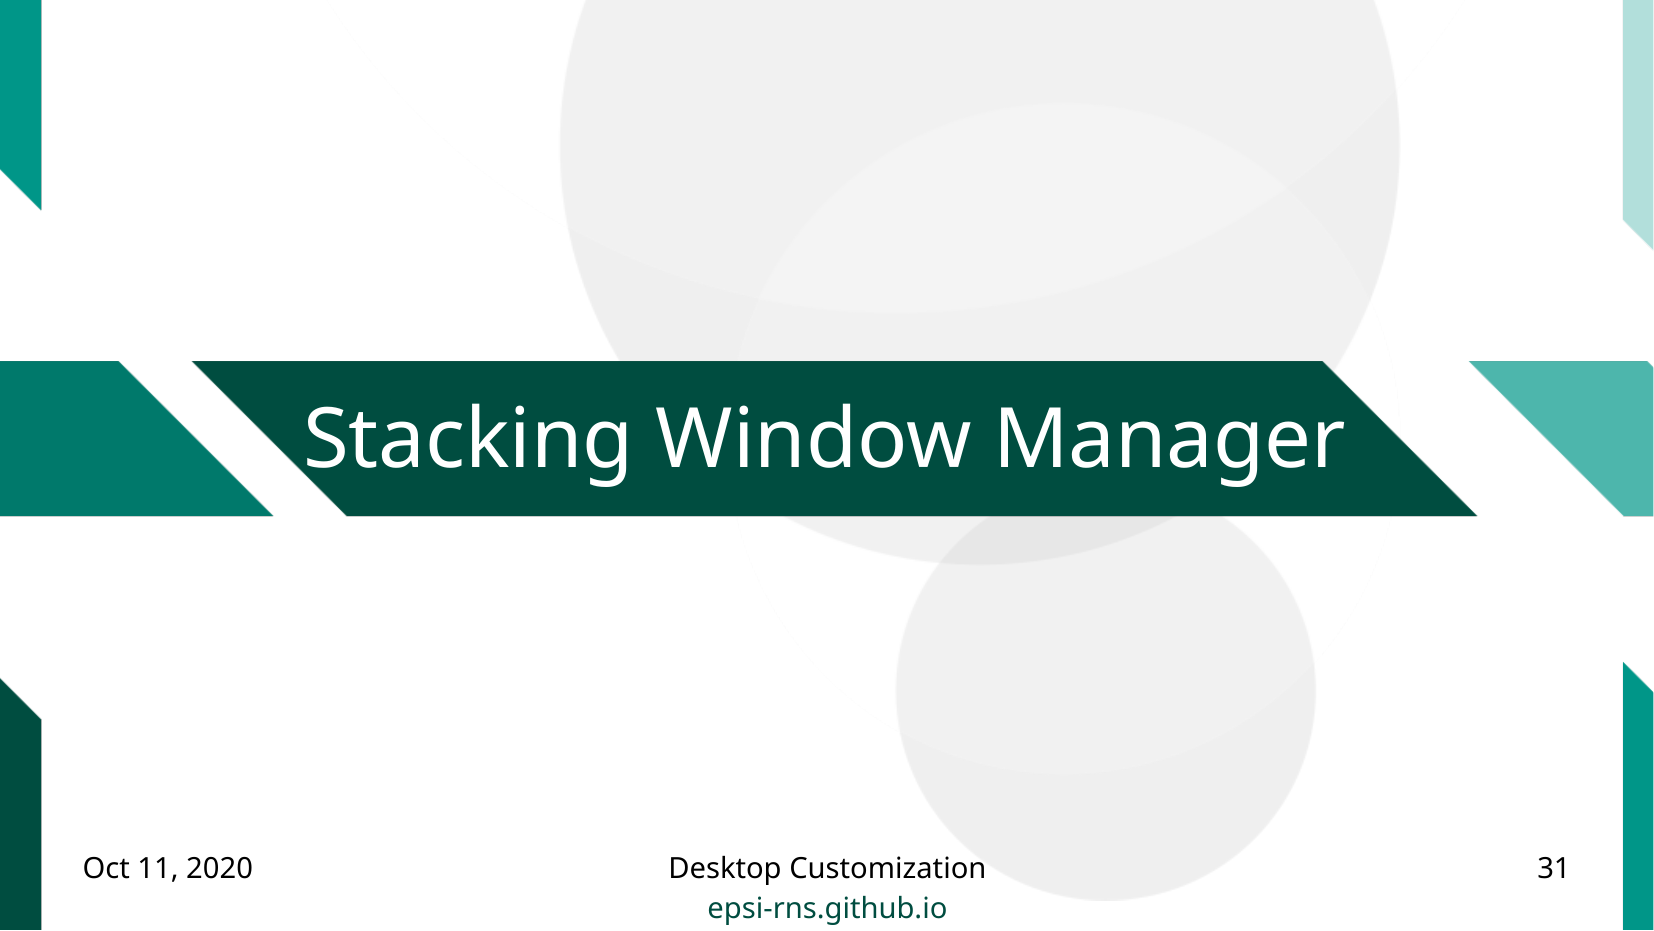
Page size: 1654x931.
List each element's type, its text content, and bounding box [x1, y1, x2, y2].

picture [0, 0, 1654, 930]
title Stacking Window Manager [82, 360, 1568, 511]
